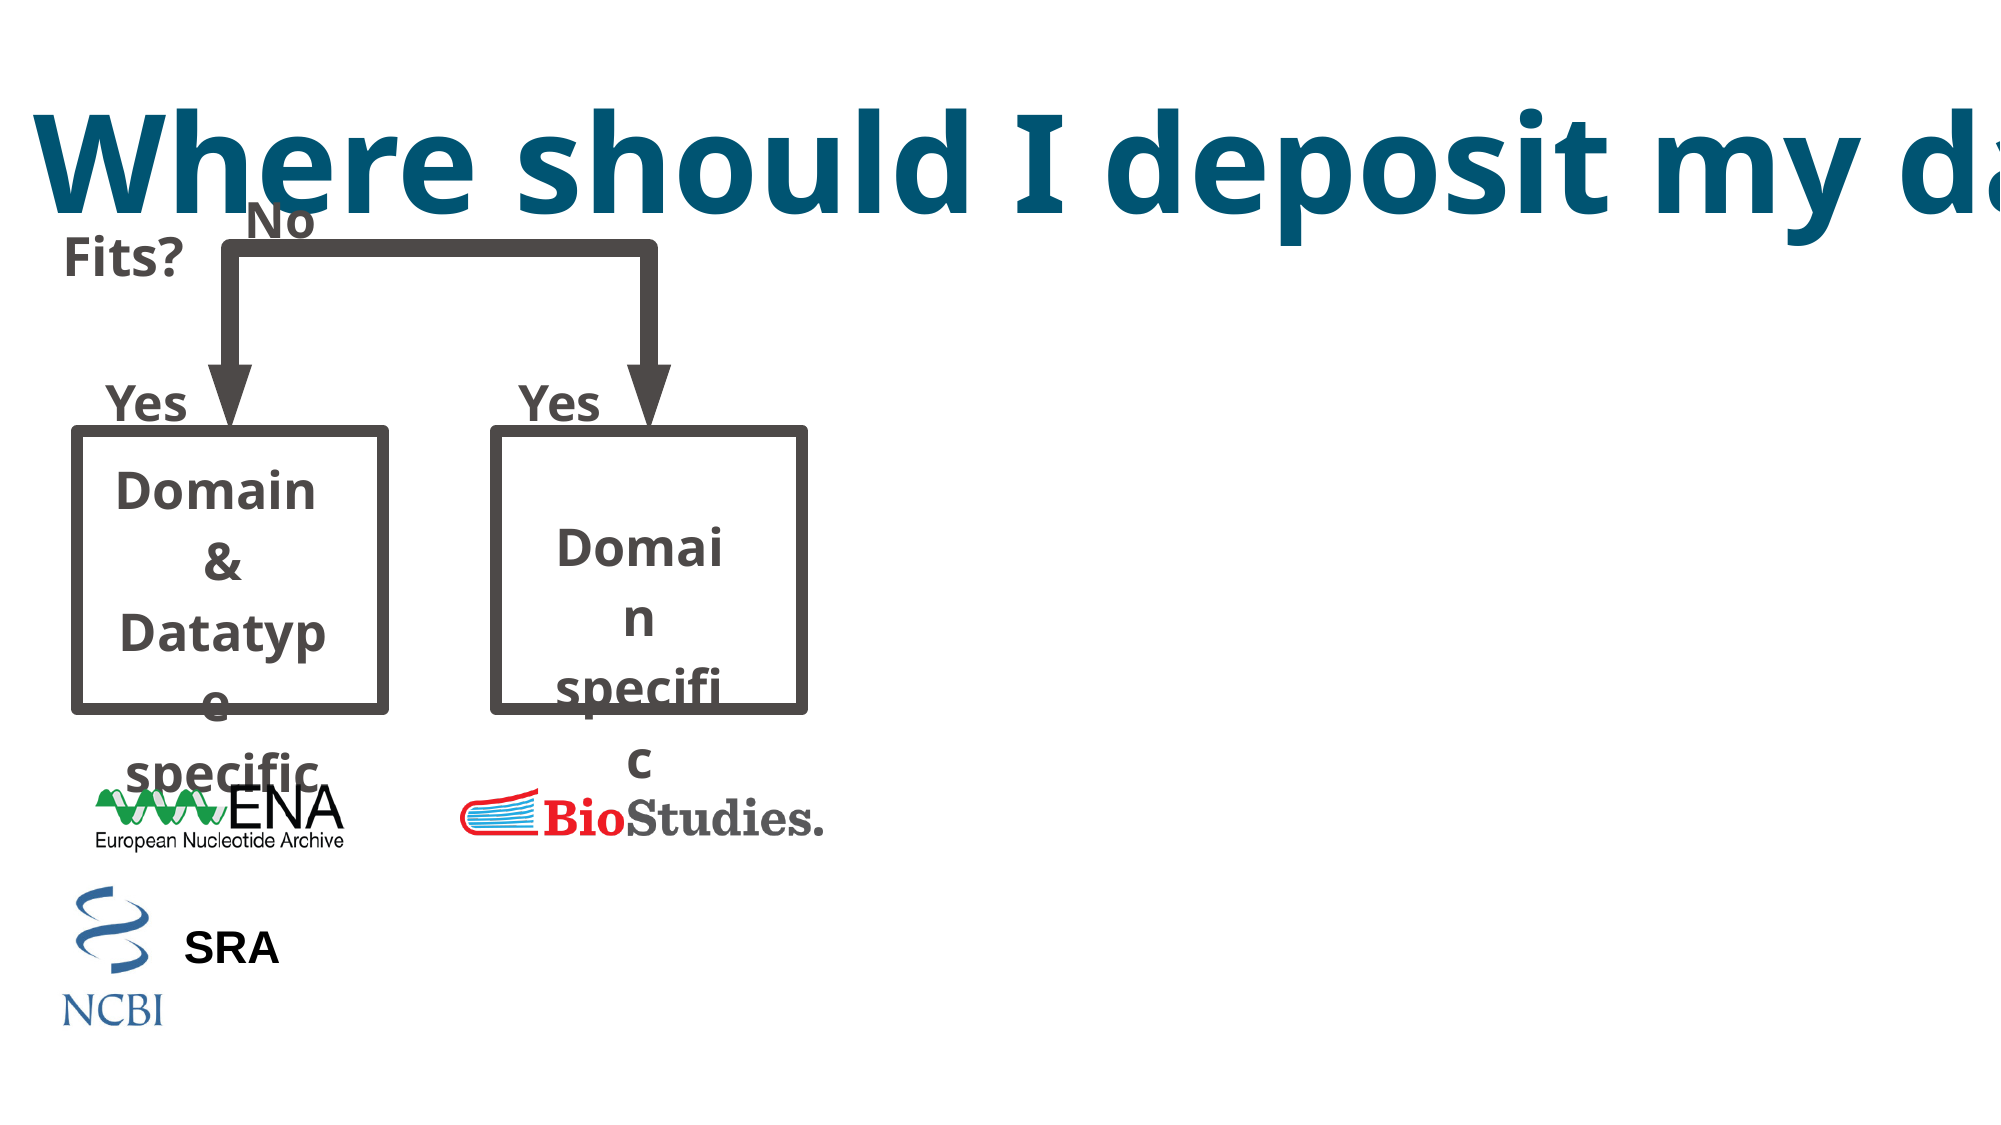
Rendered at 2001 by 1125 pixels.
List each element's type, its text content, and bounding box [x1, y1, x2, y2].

text_box Domain & Datatype specific [99, 446, 361, 694]
picture [46, 879, 178, 1032]
text_box Yes [90, 360, 195, 426]
picture [88, 779, 352, 855]
text_box Domain specific [540, 503, 758, 637]
text_box Yes [503, 360, 609, 426]
text_box SRA [169, 914, 296, 981]
text_box No [229, 177, 324, 243]
text_box Where should I deposit my data? [18, 59, 1982, 212]
text_box Fits? [47, 211, 187, 281]
picture [460, 788, 823, 836]
